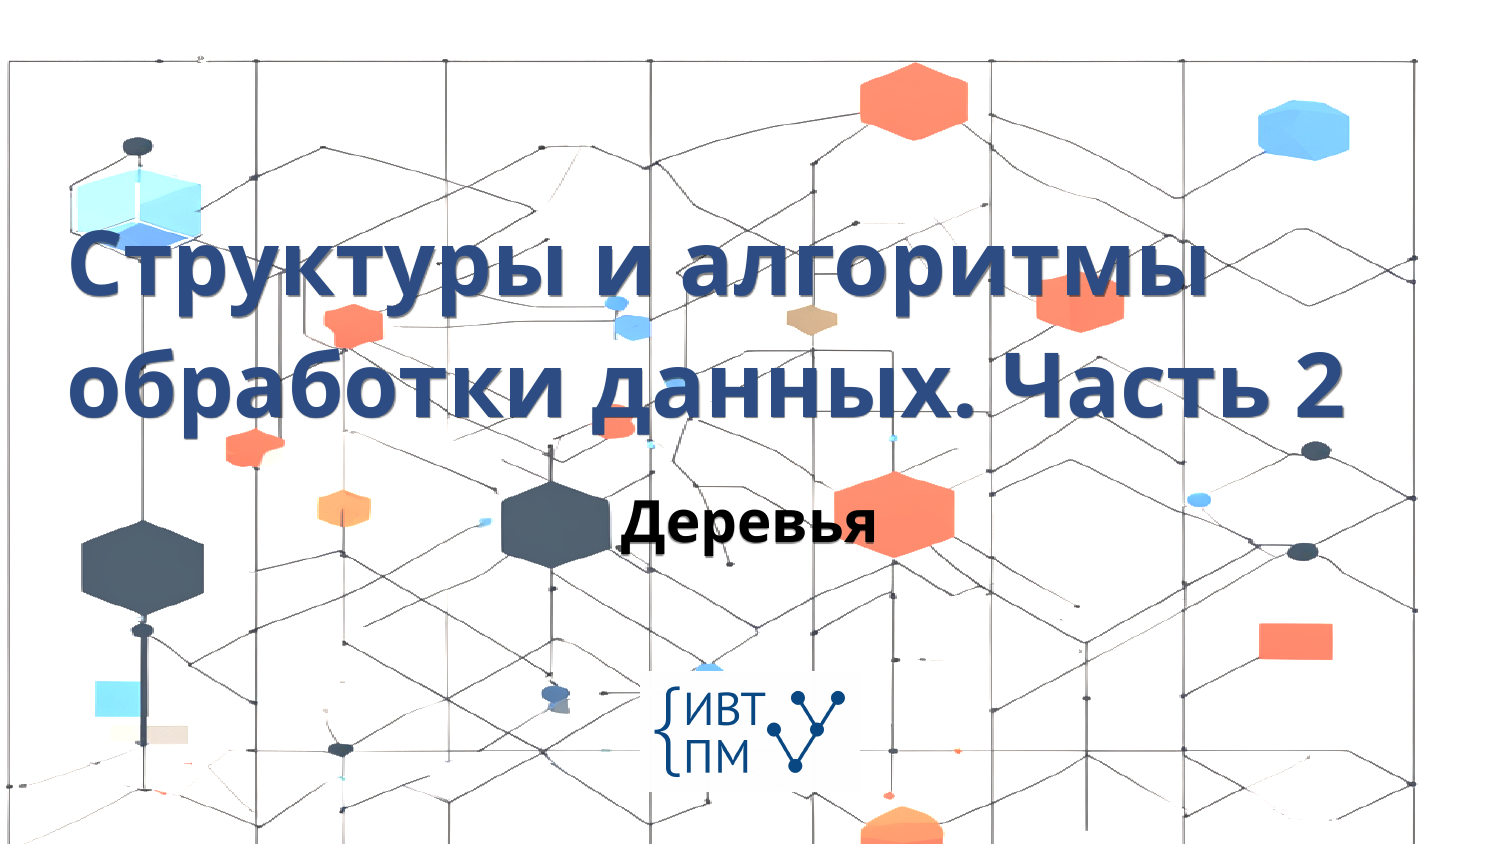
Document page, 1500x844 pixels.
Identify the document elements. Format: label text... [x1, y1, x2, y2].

picture [0, 42, 1491, 844]
subtitle Деревья [51, 464, 1449, 595]
title Структуры и алгоритмы обработки данных. Часть 2 [51, 122, 1449, 459]
